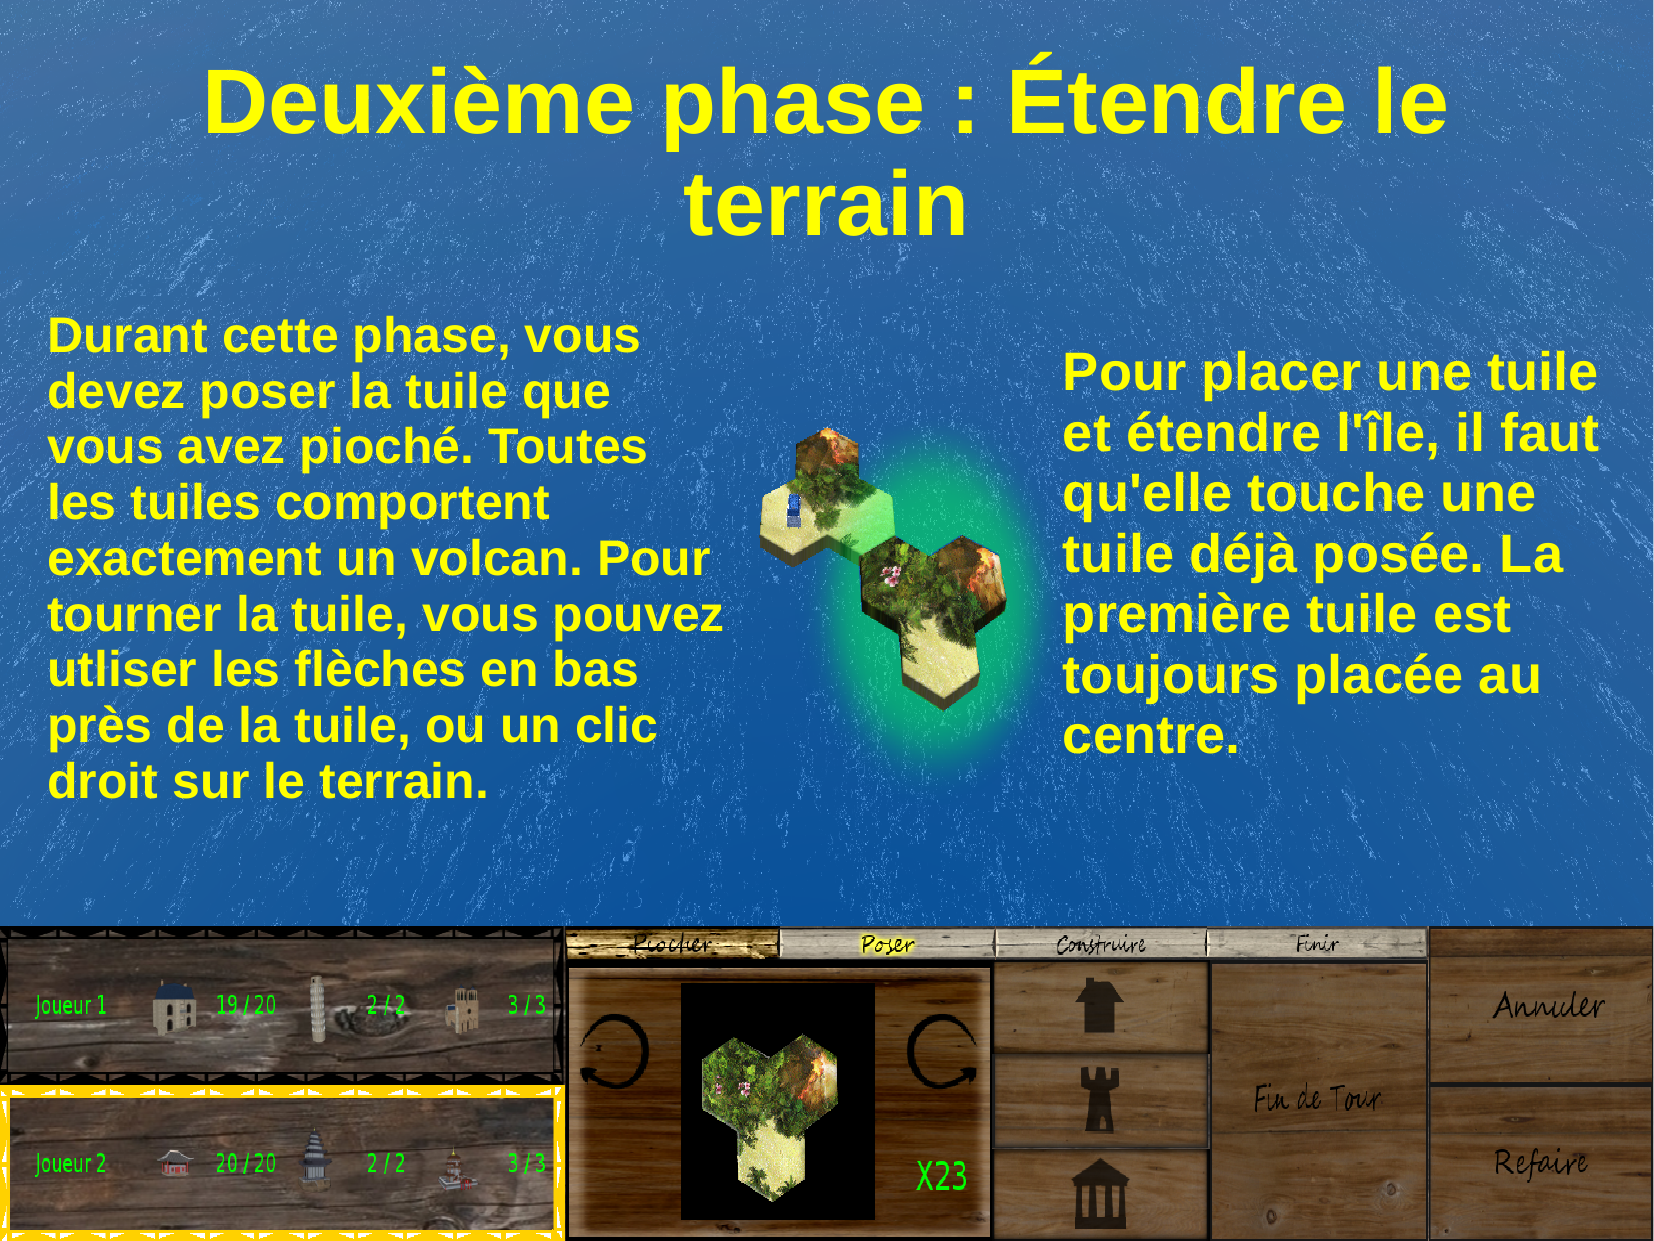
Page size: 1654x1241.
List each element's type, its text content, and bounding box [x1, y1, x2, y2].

title Deuxième phase : Étendre le terrain [82, 49, 1571, 257]
picture [0, 0, 1654, 1241]
list Pour placer une tuile et étendre l'île, il faut qu'elle touche une tuile déjà posée. La première tuile est toujours placée au centre. [992, 237, 1619, 886]
list Durant cette phase, vous devez poser la tuile que vous avez pioché. Toutes les tuiles comportent exactement un volcan. Pour tourner la tuile, vous pouvez utliser les flèches en bas près de la tuile, ou un clic droit sur le terrain. [0, 307, 733, 815]
